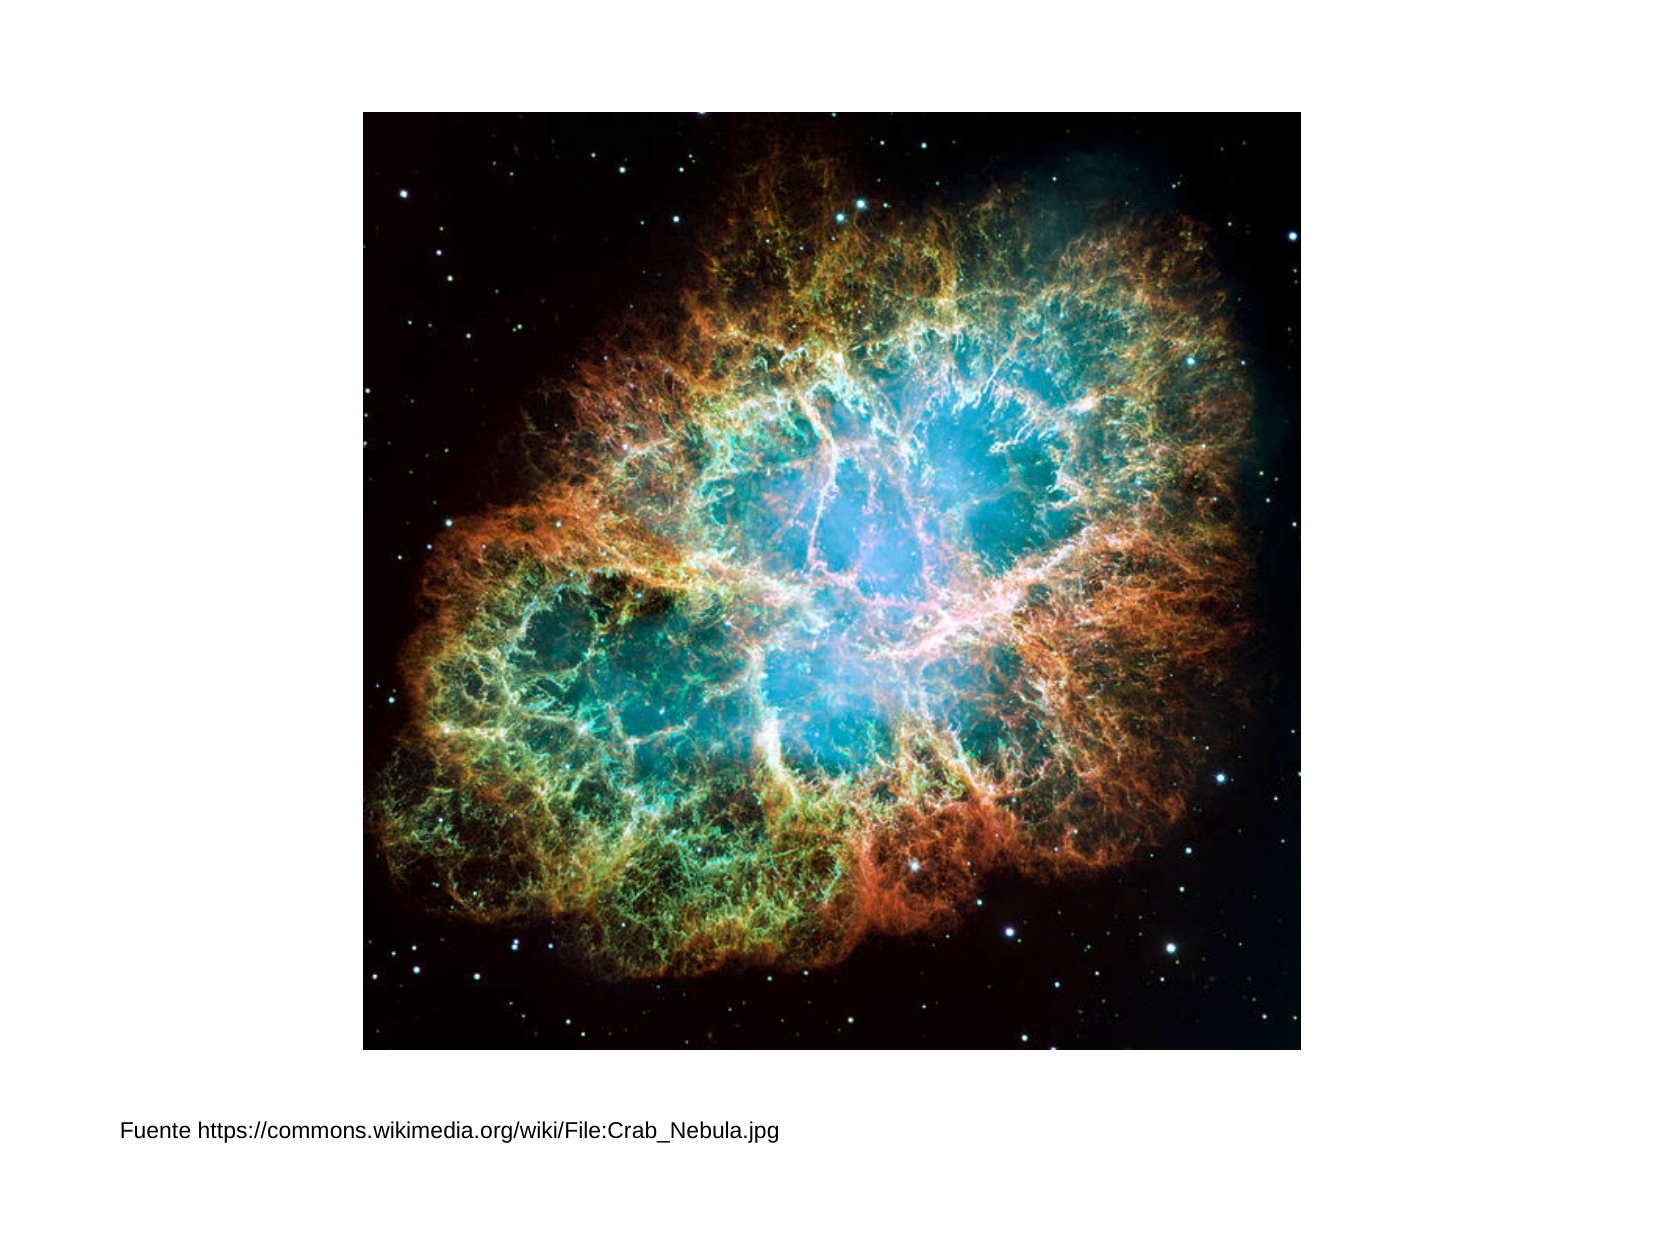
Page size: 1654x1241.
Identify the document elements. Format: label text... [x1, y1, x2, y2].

text_box Fuente https://commons.wikimedia.org/wiki/File:Crab_Nebula.jpg [105, 1110, 1353, 1161]
picture [363, 112, 1301, 1051]
